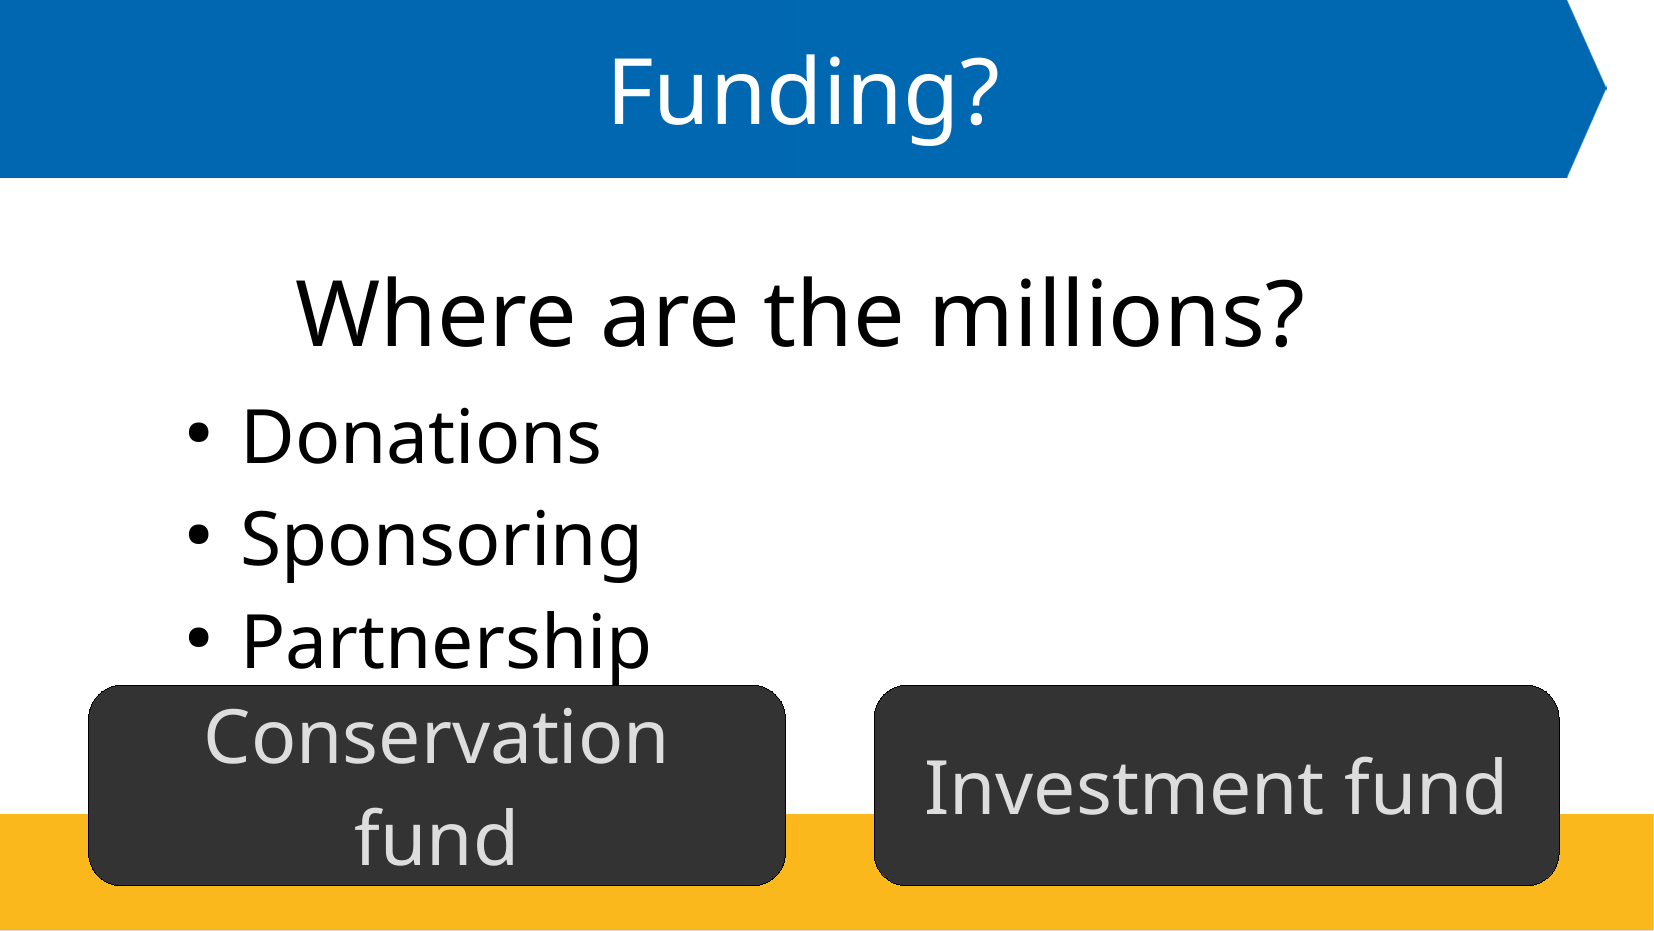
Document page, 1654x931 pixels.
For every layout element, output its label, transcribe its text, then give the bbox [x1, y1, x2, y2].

title Funding? [59, 23, 1548, 154]
text_box Where are the millions? [280, 241, 1376, 557]
text_box Investment fund [874, 685, 1560, 886]
picture [0, 814, 1654, 931]
text_box Donations Sponsoring Partnership [170, 375, 851, 650]
text_box Conservation fund [88, 685, 786, 886]
picture [0, 0, 1607, 178]
